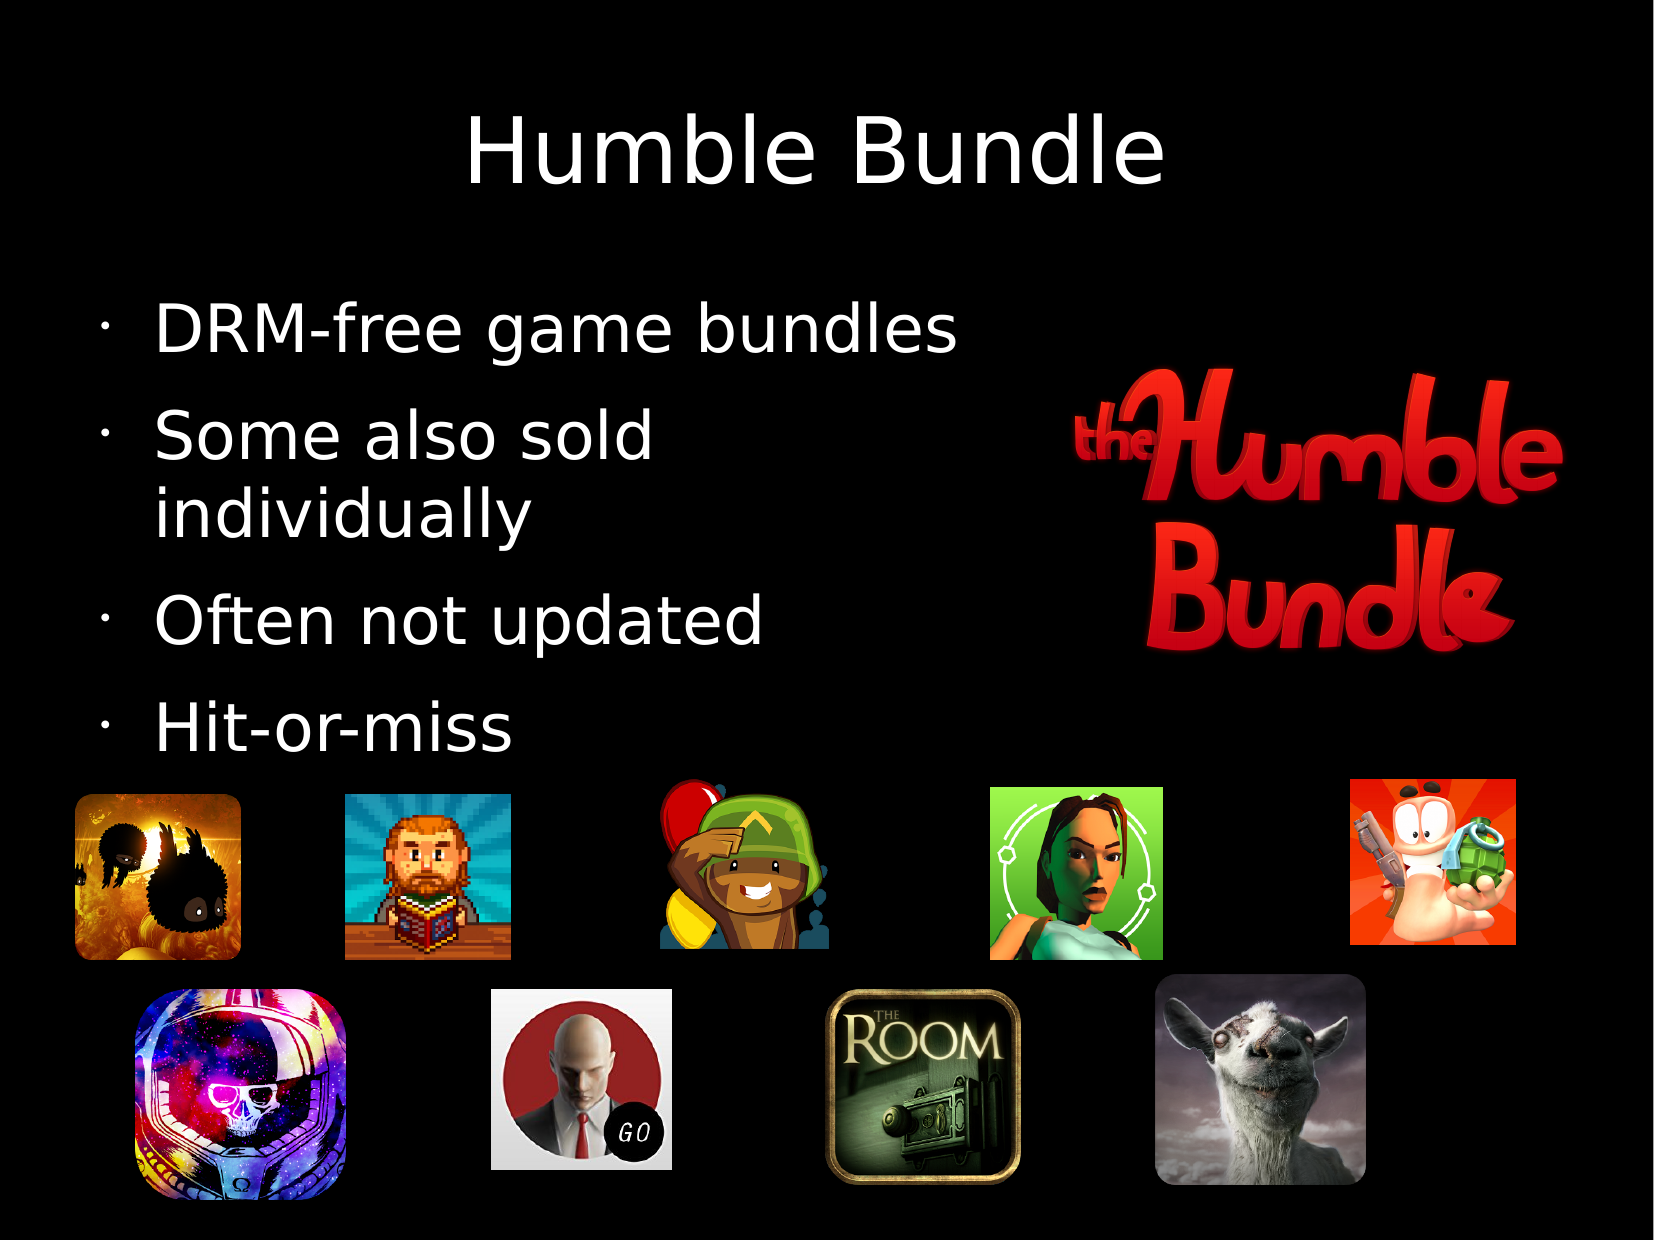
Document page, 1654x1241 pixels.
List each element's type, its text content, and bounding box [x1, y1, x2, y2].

picture [1155, 974, 1366, 1186]
picture [660, 779, 829, 949]
list DRM-free game bundles Some also sold individually Often not updated Hit-or-miss [82, 290, 1051, 1010]
picture [990, 787, 1163, 961]
picture [75, 794, 241, 961]
picture [1062, 359, 1576, 661]
picture [345, 794, 511, 961]
title Humble Bundle [71, 47, 1561, 256]
picture [825, 989, 1021, 1186]
picture [1350, 779, 1516, 946]
picture [491, 989, 672, 1171]
picture [135, 989, 346, 1201]
